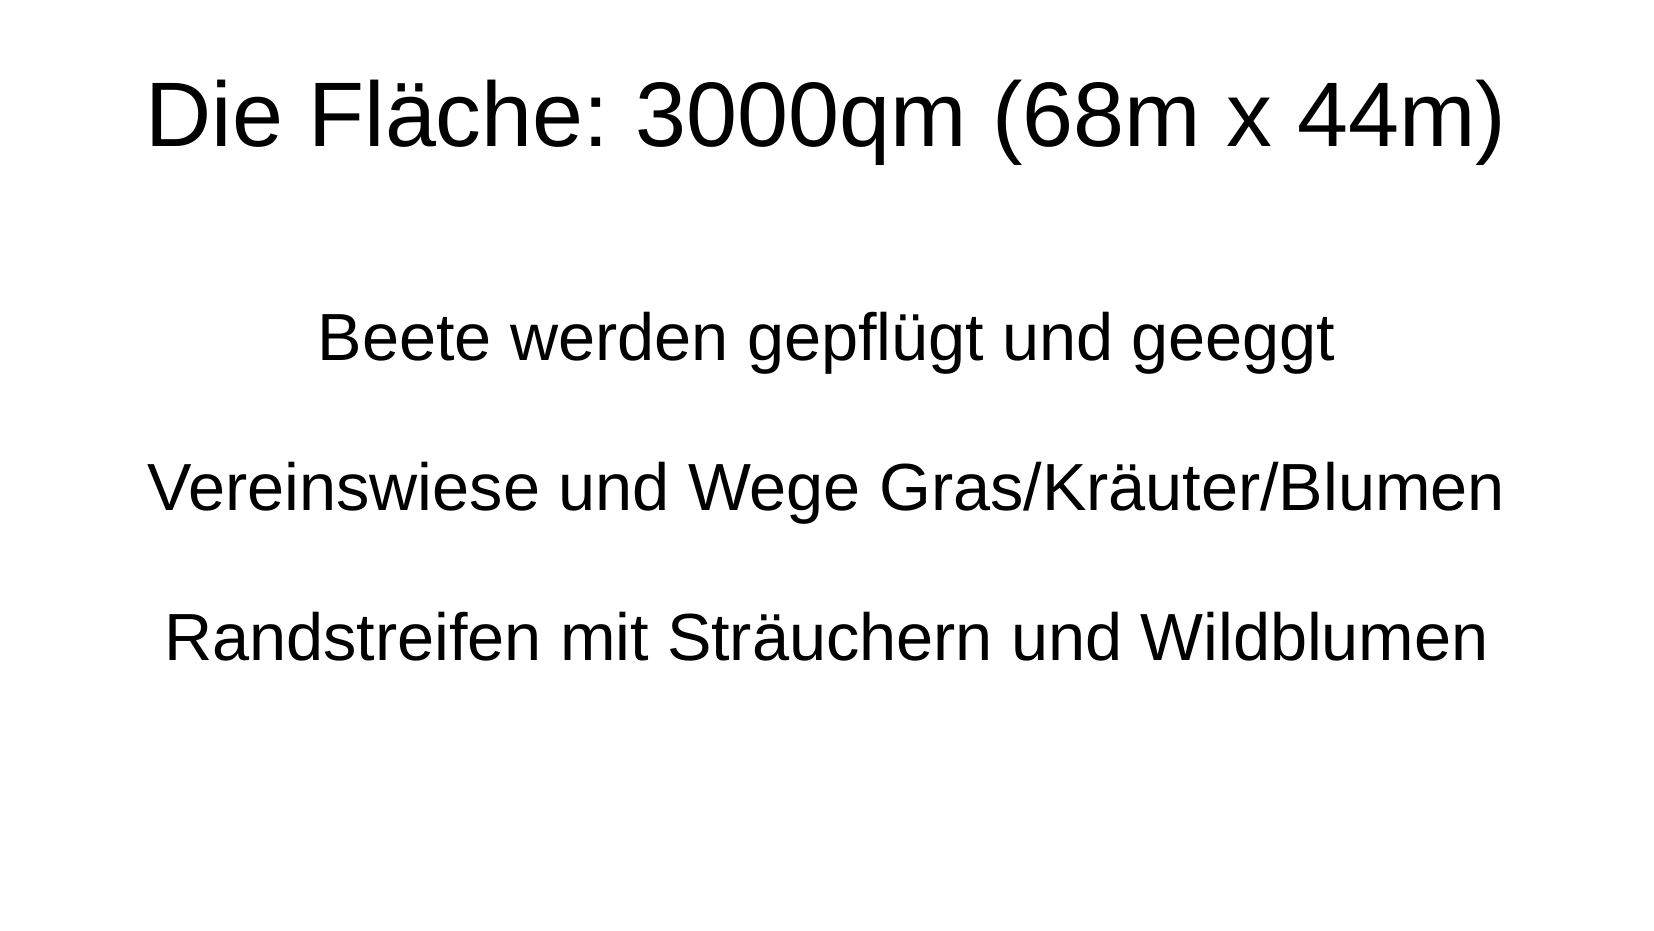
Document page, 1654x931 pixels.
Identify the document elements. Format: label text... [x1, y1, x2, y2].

title Die Fläche: 3000qm (68m x 44m) [82, 37, 1571, 193]
subtitle Beete werden gepflügt und geeggt Vereinswiese und Wege Gras/Kräuter/Blumen Randstreifen mit Sträuchern und Wildblumen [82, 217, 1571, 758]
